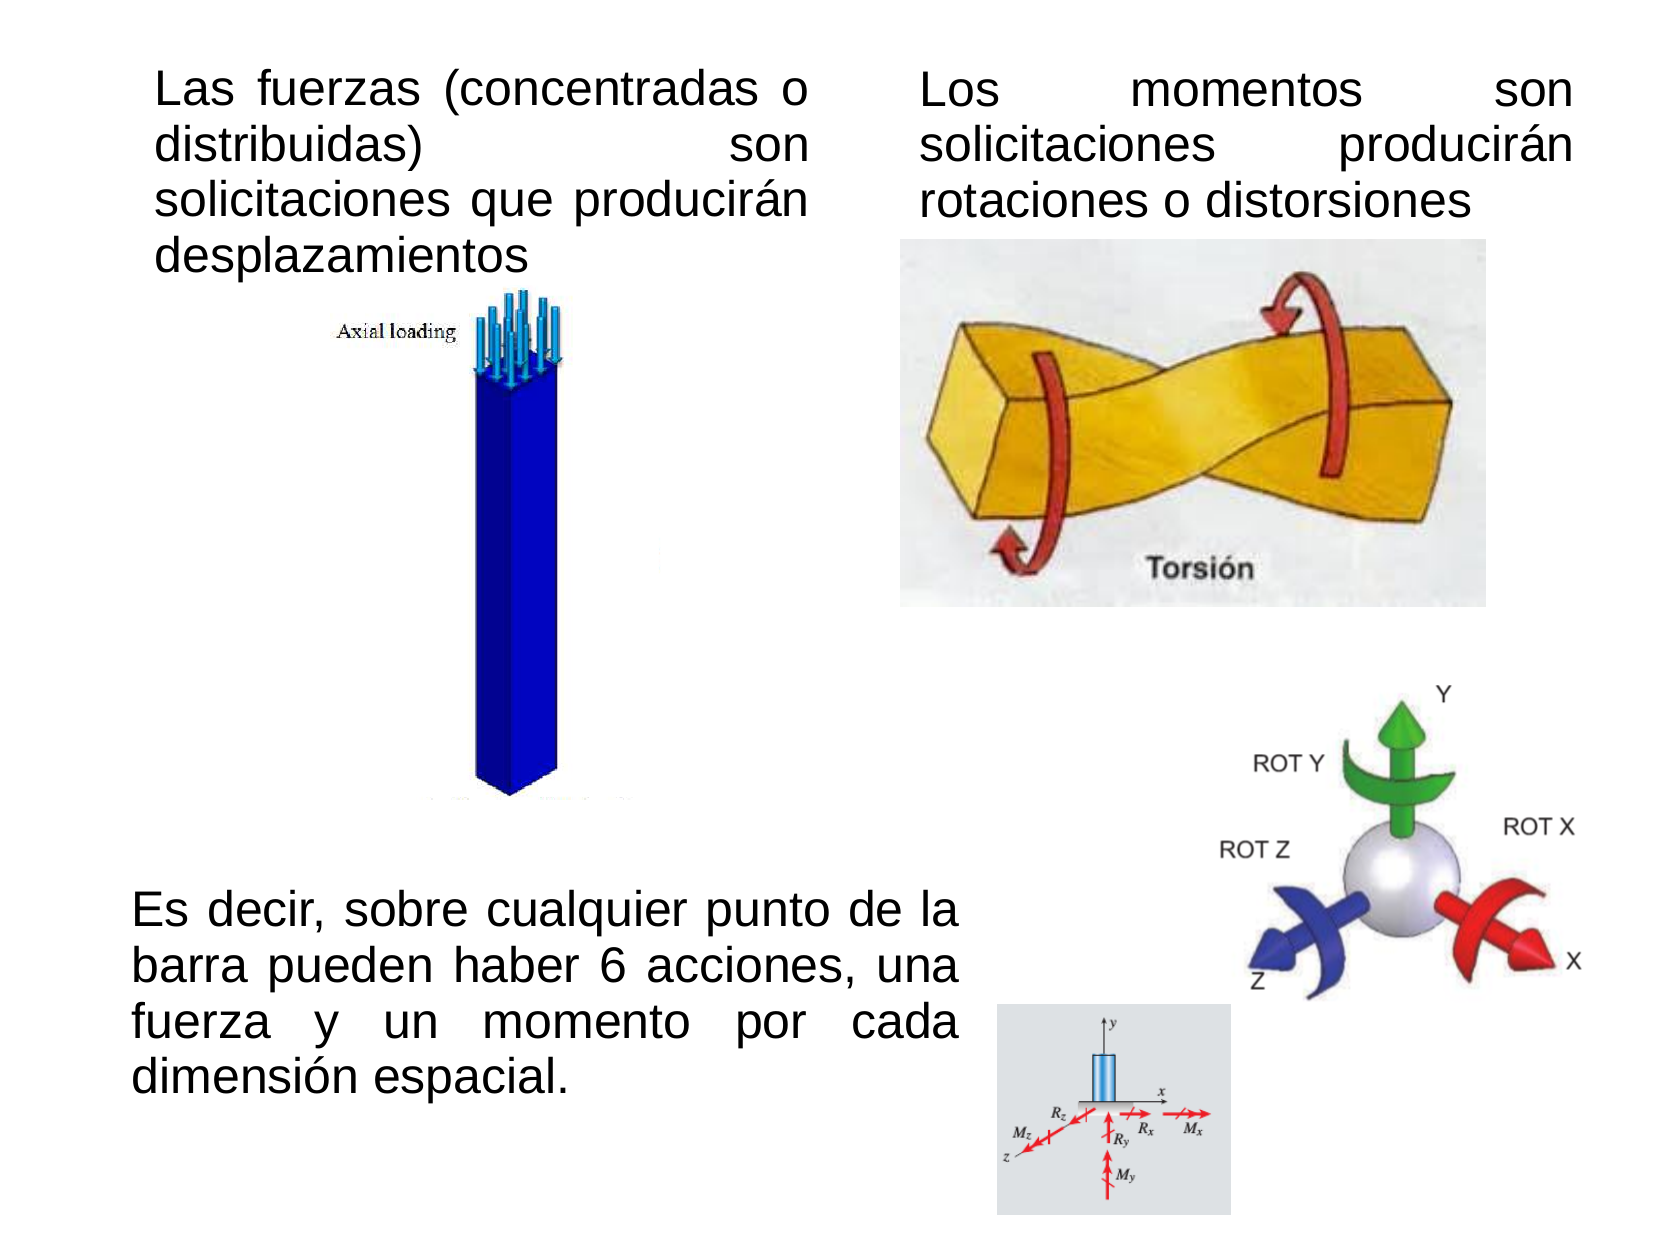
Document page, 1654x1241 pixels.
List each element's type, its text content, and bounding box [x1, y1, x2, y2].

title Es decir, sobre cualquier punto de la barra pueden haber 6 acciones, una fuerza y un momento por cada dimensión espacial. [131, 810, 961, 1177]
picture [900, 239, 1486, 607]
list Los momentos son solicitaciones producirán rotaciones o distorsiones [848, 60, 1576, 781]
picture [997, 660, 1631, 1216]
list Las fuerzas (concentradas o distribuidas) son solicitaciones que producirán desplazamientos [83, 60, 811, 780]
picture [330, 285, 661, 800]
